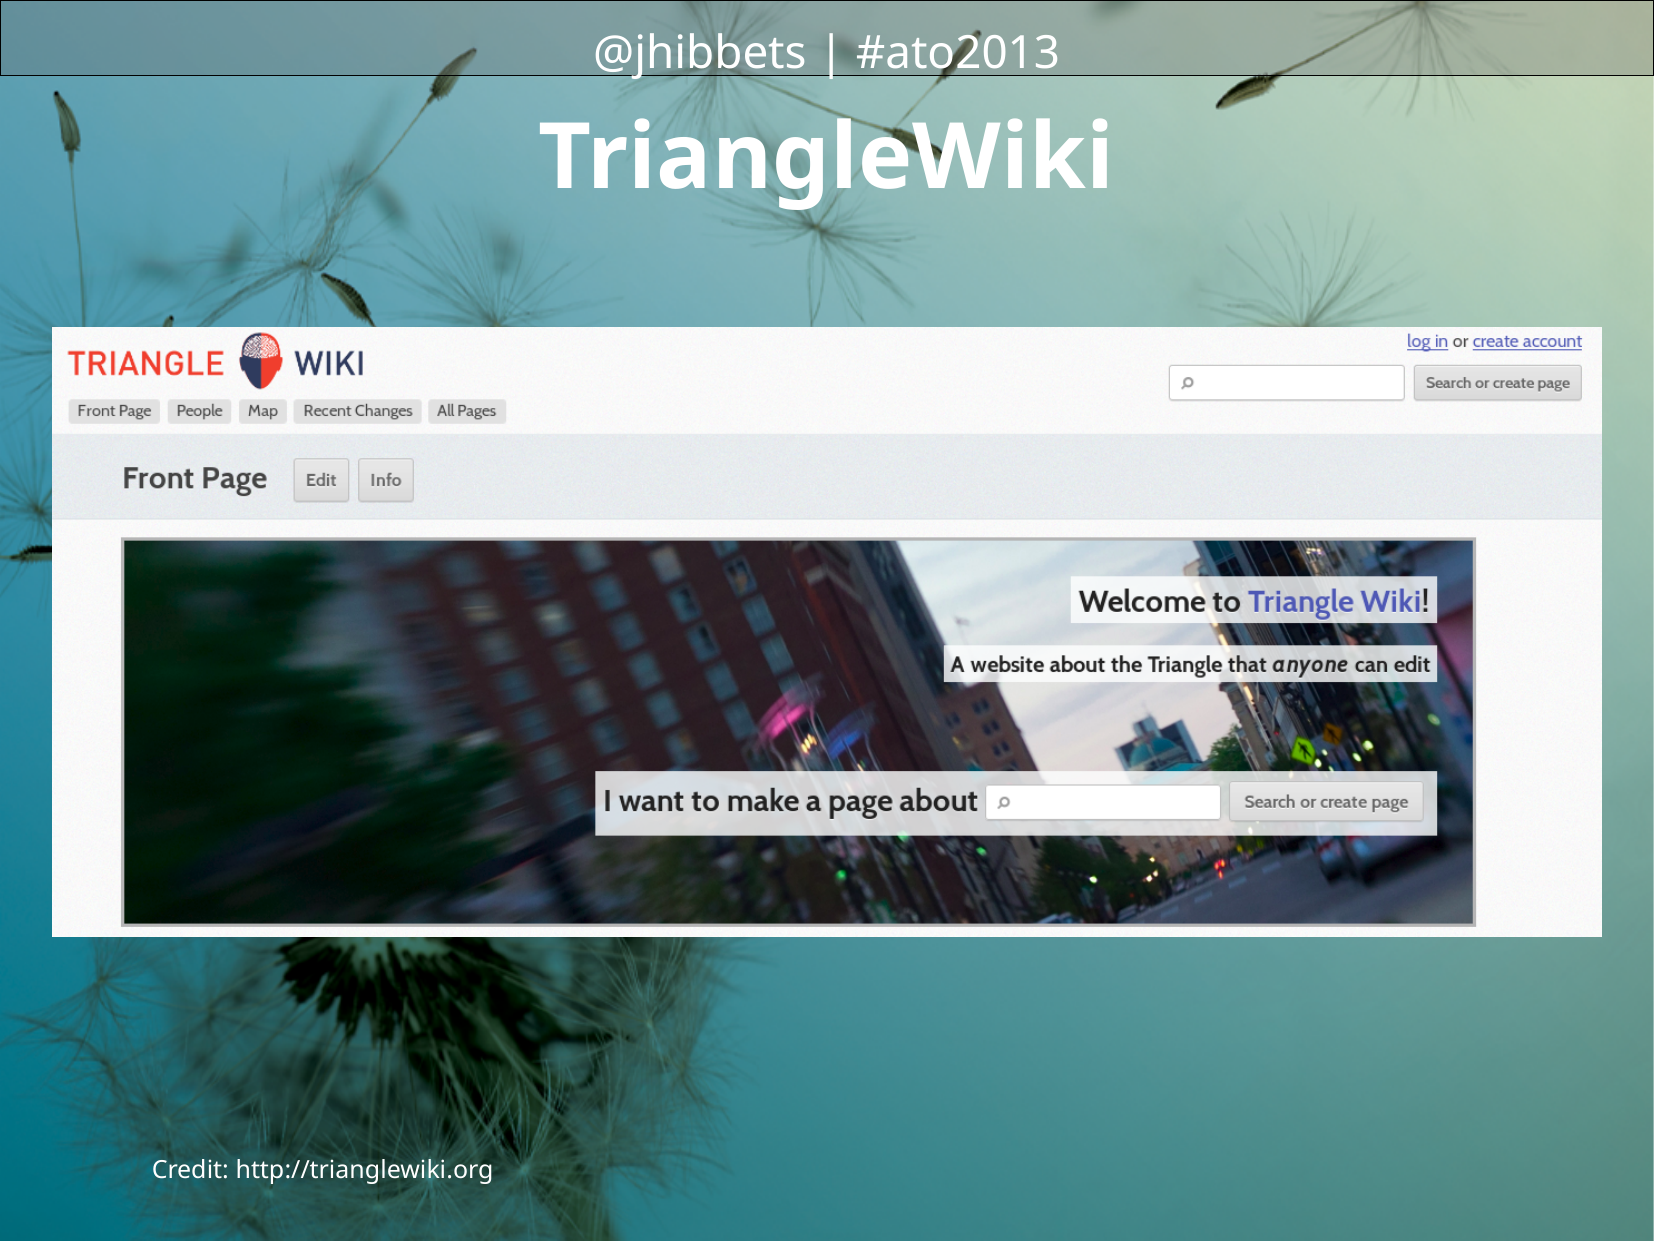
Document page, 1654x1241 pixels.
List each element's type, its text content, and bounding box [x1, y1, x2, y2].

picture [0, 76, 1654, 1241]
text_box Credit: http://trianglewiki.org [137, 1144, 522, 1188]
title TriangleWiki [82, 49, 1571, 257]
